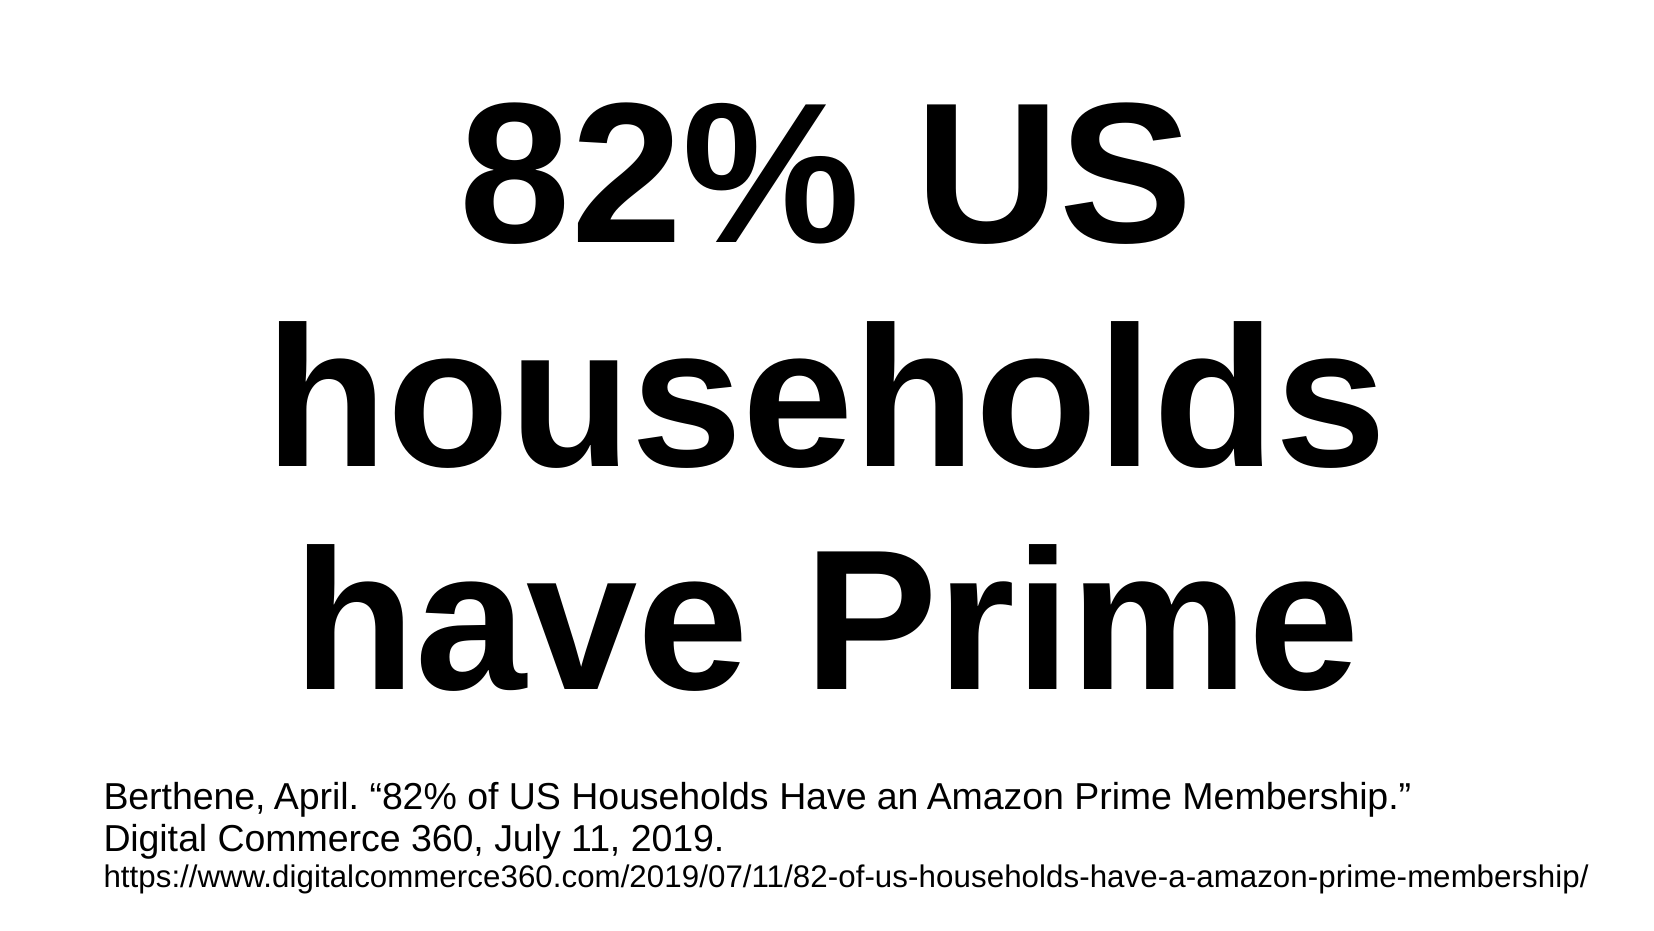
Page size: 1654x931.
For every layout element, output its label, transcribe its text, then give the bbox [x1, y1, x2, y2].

subtitle 82% US households have Prime [82, 37, 1571, 757]
text_box Berthene, April. “82% of US Households Have an Amazon Prime Membership.” Digital Commerce 360, July 11, 2019. https://www.digitalcommerce360.com/2019/07/11/82-of-us-households-have-a-amazon-prime-membership/ [88, 767, 1607, 931]
